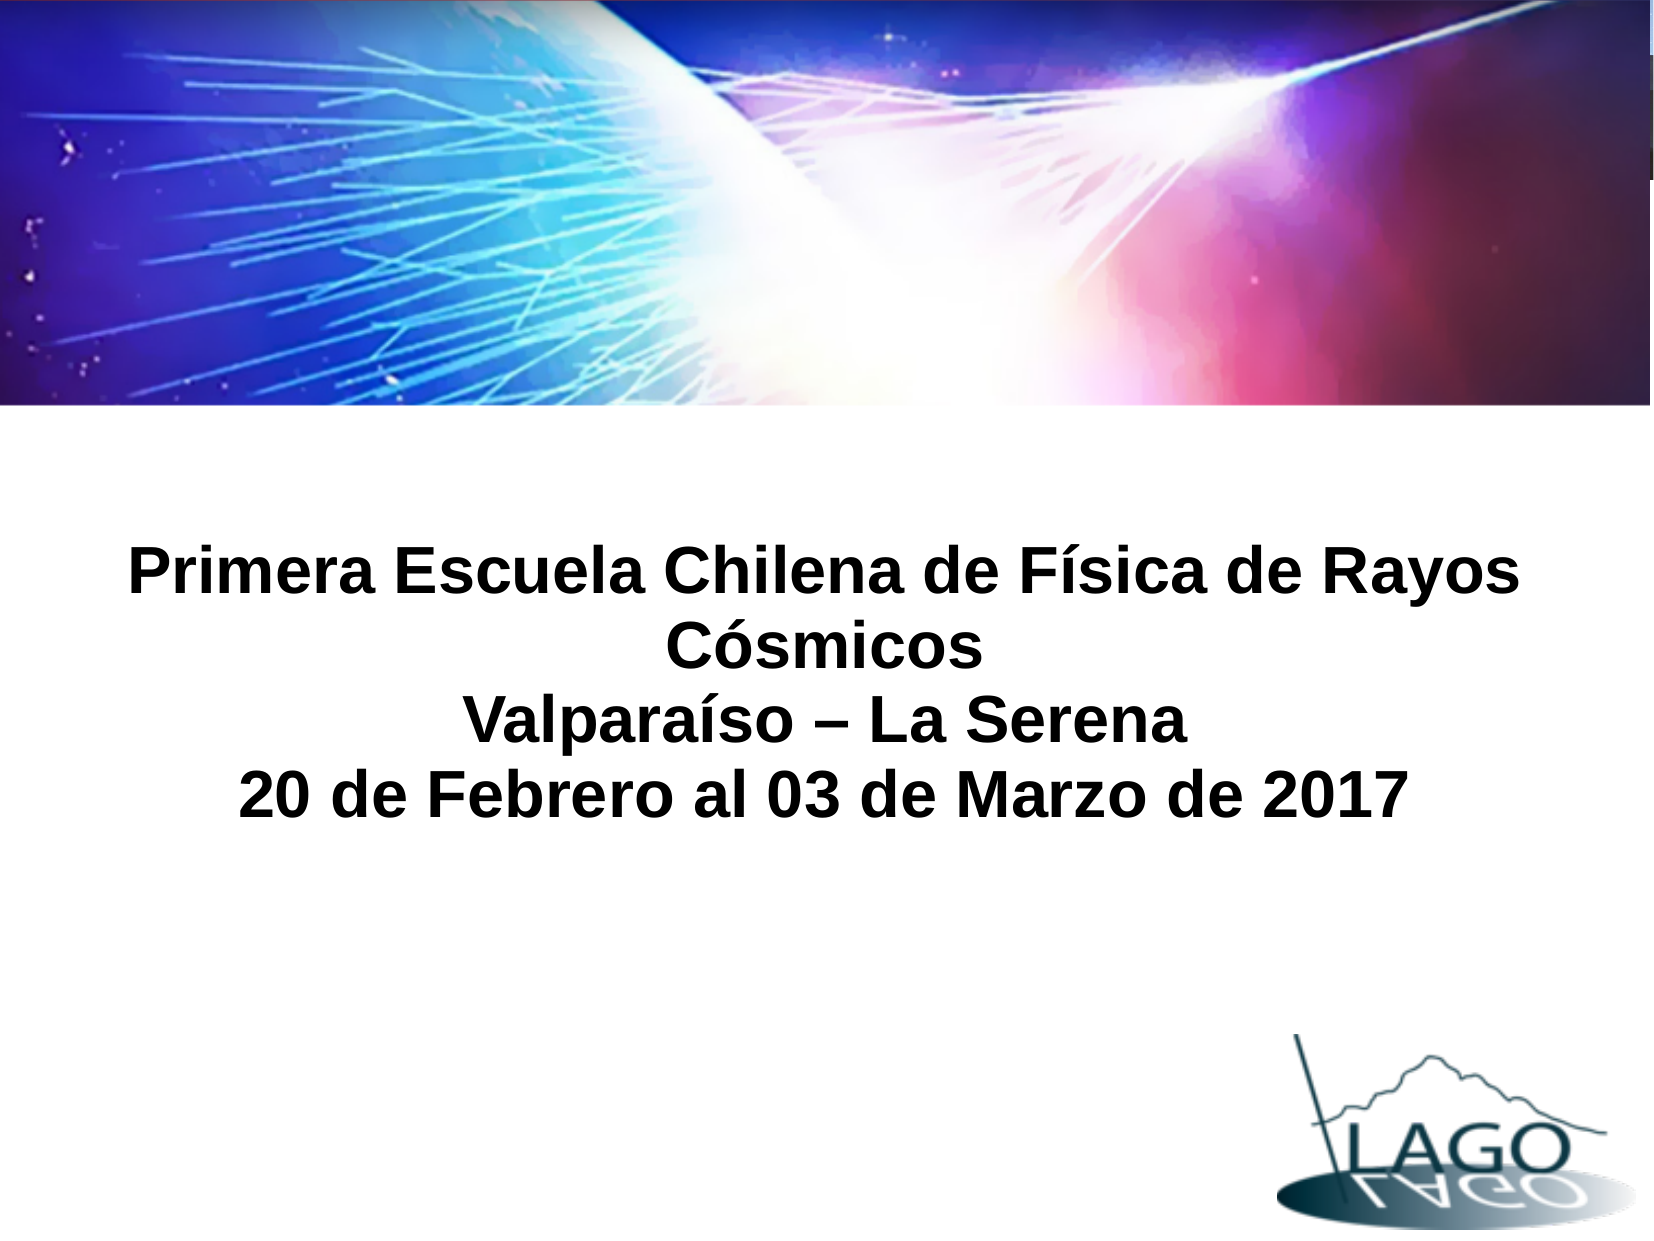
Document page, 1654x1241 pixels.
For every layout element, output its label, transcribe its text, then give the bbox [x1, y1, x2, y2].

picture [1277, 1034, 1636, 1231]
subtitle Primera Escuela Chilena de Física de Rayos Cósmicos Valparaíso – La Serena 20 de Febrero al 03 de Marzo de 2017 [45, 210, 1606, 1156]
picture [0, 0, 1654, 421]
